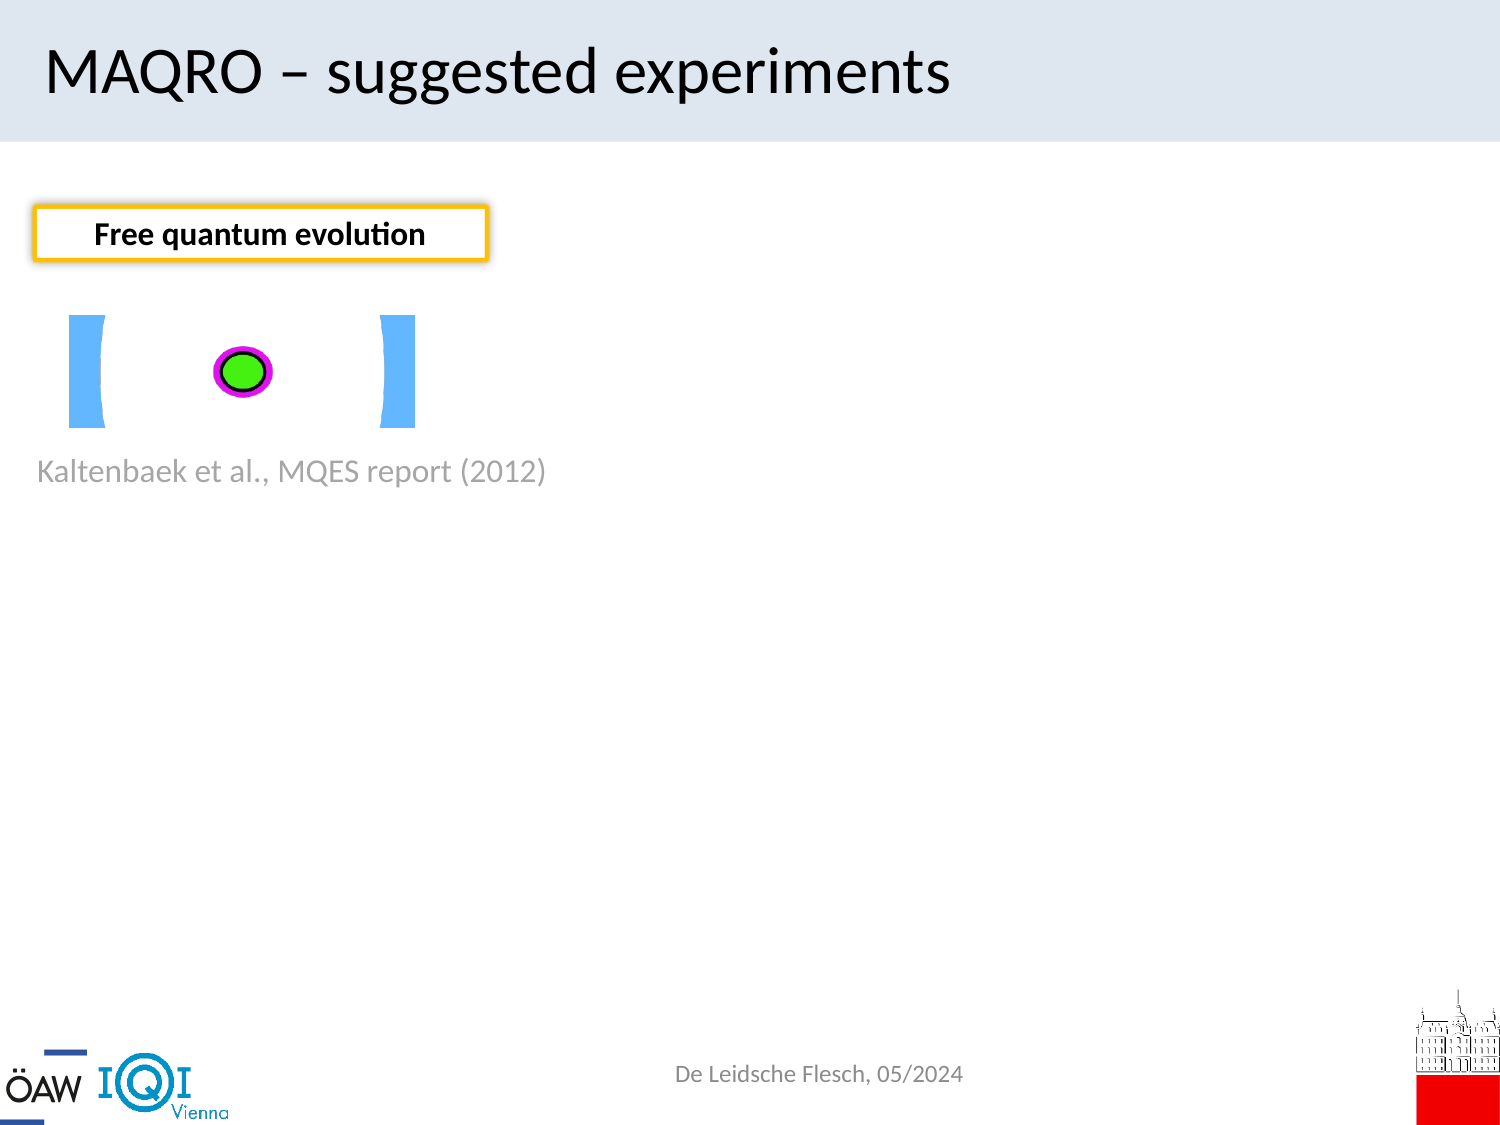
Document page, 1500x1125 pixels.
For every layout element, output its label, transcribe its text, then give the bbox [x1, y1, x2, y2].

text_box Kaltenbaek et al., MQES report (2012) [22, 442, 563, 497]
picture [69, 315, 415, 428]
text_box Free quantum evolution [37, 210, 485, 258]
picture [0, 1049, 87, 1125]
picture [1416, 988, 1500, 1125]
picture [94, 1049, 234, 1124]
title MAQRO – suggested experiments [29, 7, 1317, 126]
